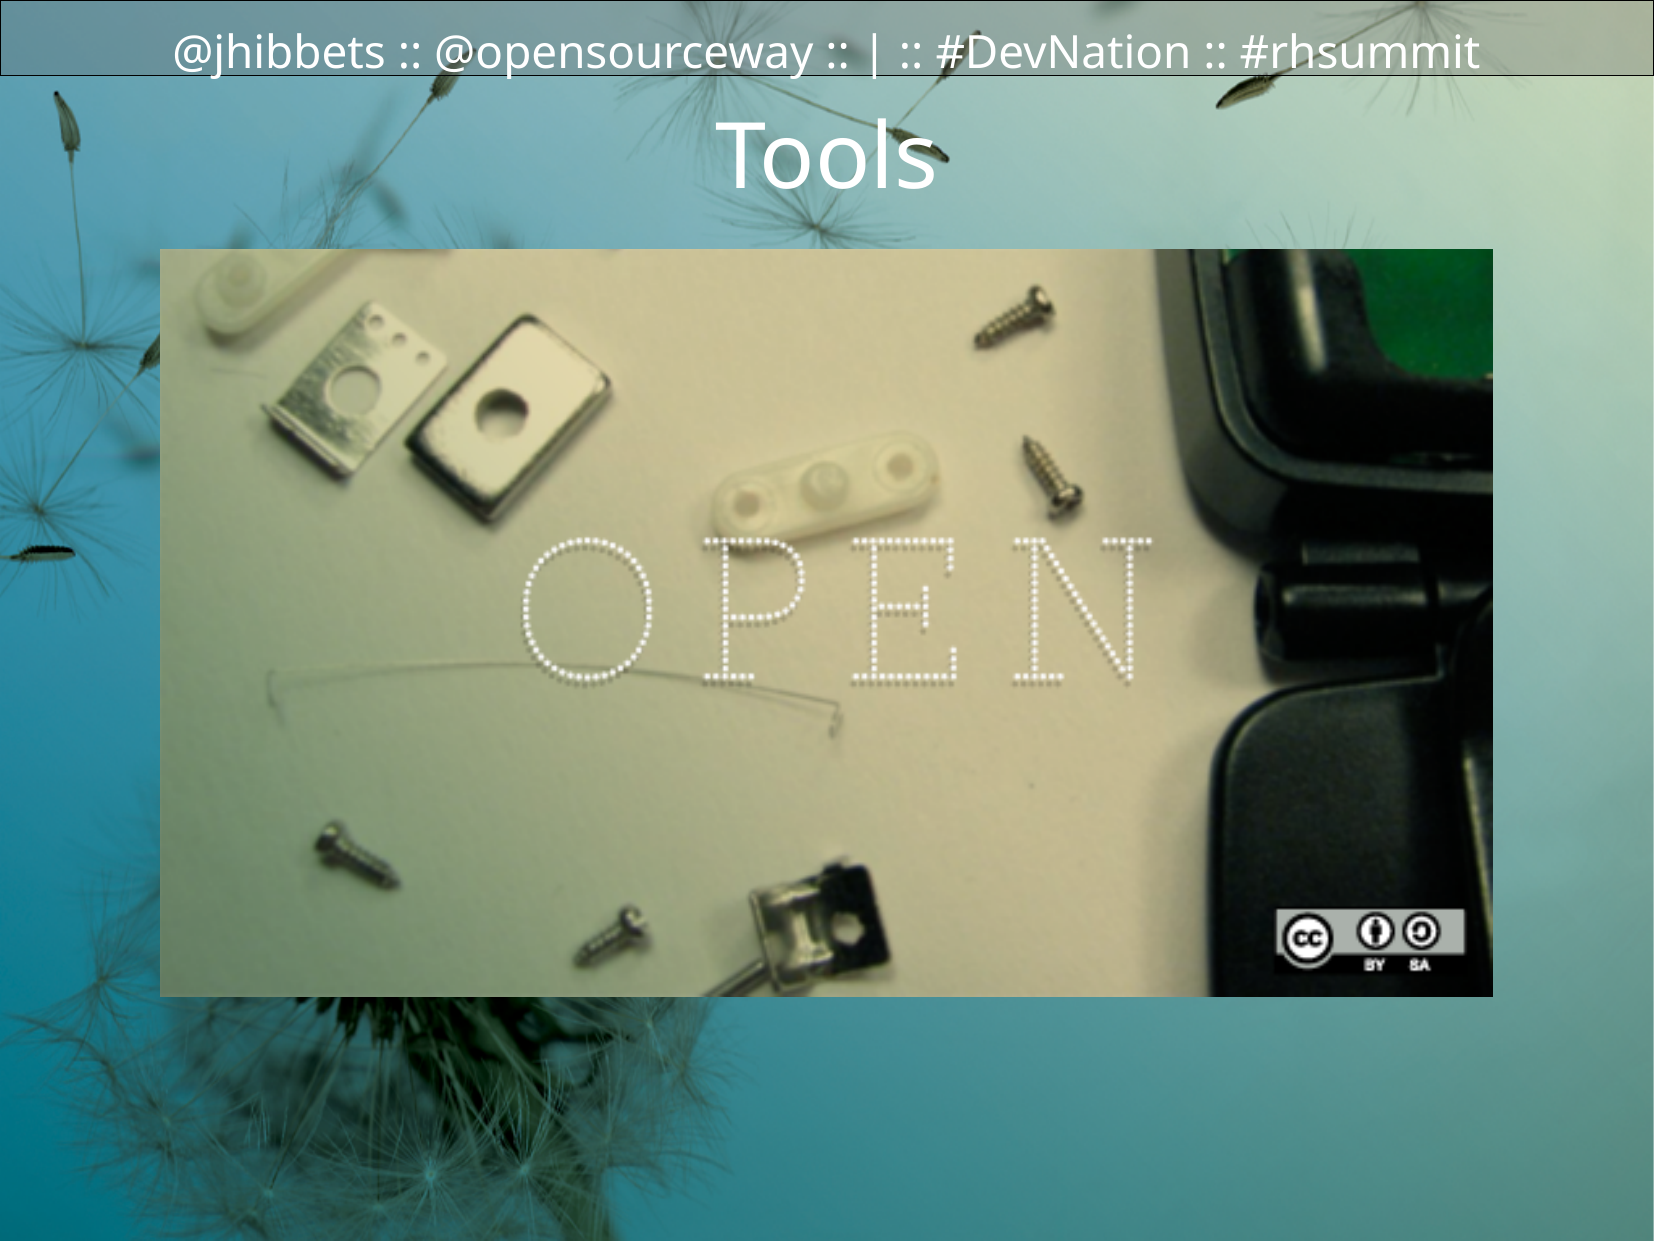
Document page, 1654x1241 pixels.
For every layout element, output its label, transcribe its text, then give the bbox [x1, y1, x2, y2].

title Tools [82, 49, 1571, 257]
picture [0, 76, 1654, 1241]
